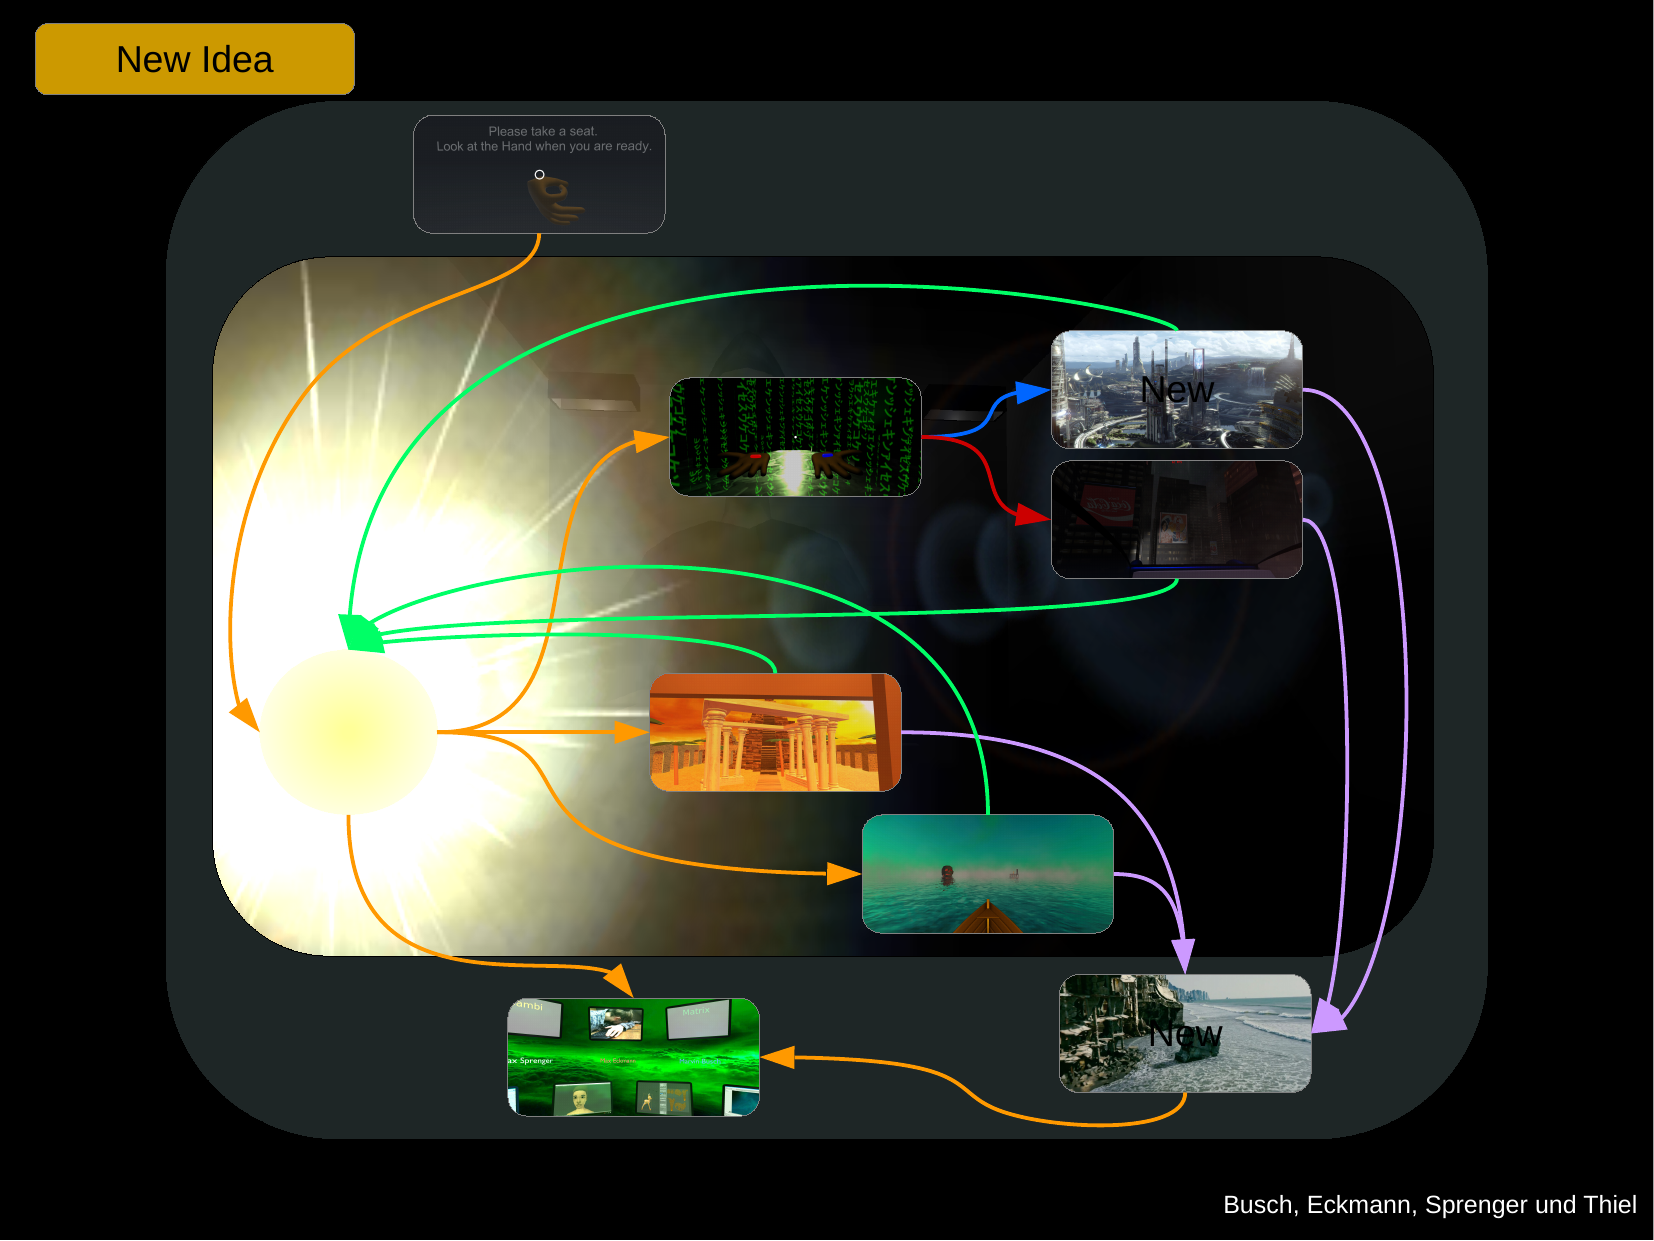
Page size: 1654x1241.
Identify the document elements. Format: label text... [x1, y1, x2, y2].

text_box New Idea [35, 23, 355, 95]
text_box Busch, Eckmann, Sprenger und Thiel [1208, 1183, 1654, 1241]
text_box New [1051, 330, 1303, 449]
text_box New [1059, 974, 1312, 1093]
text_box [165, 100, 1489, 1140]
